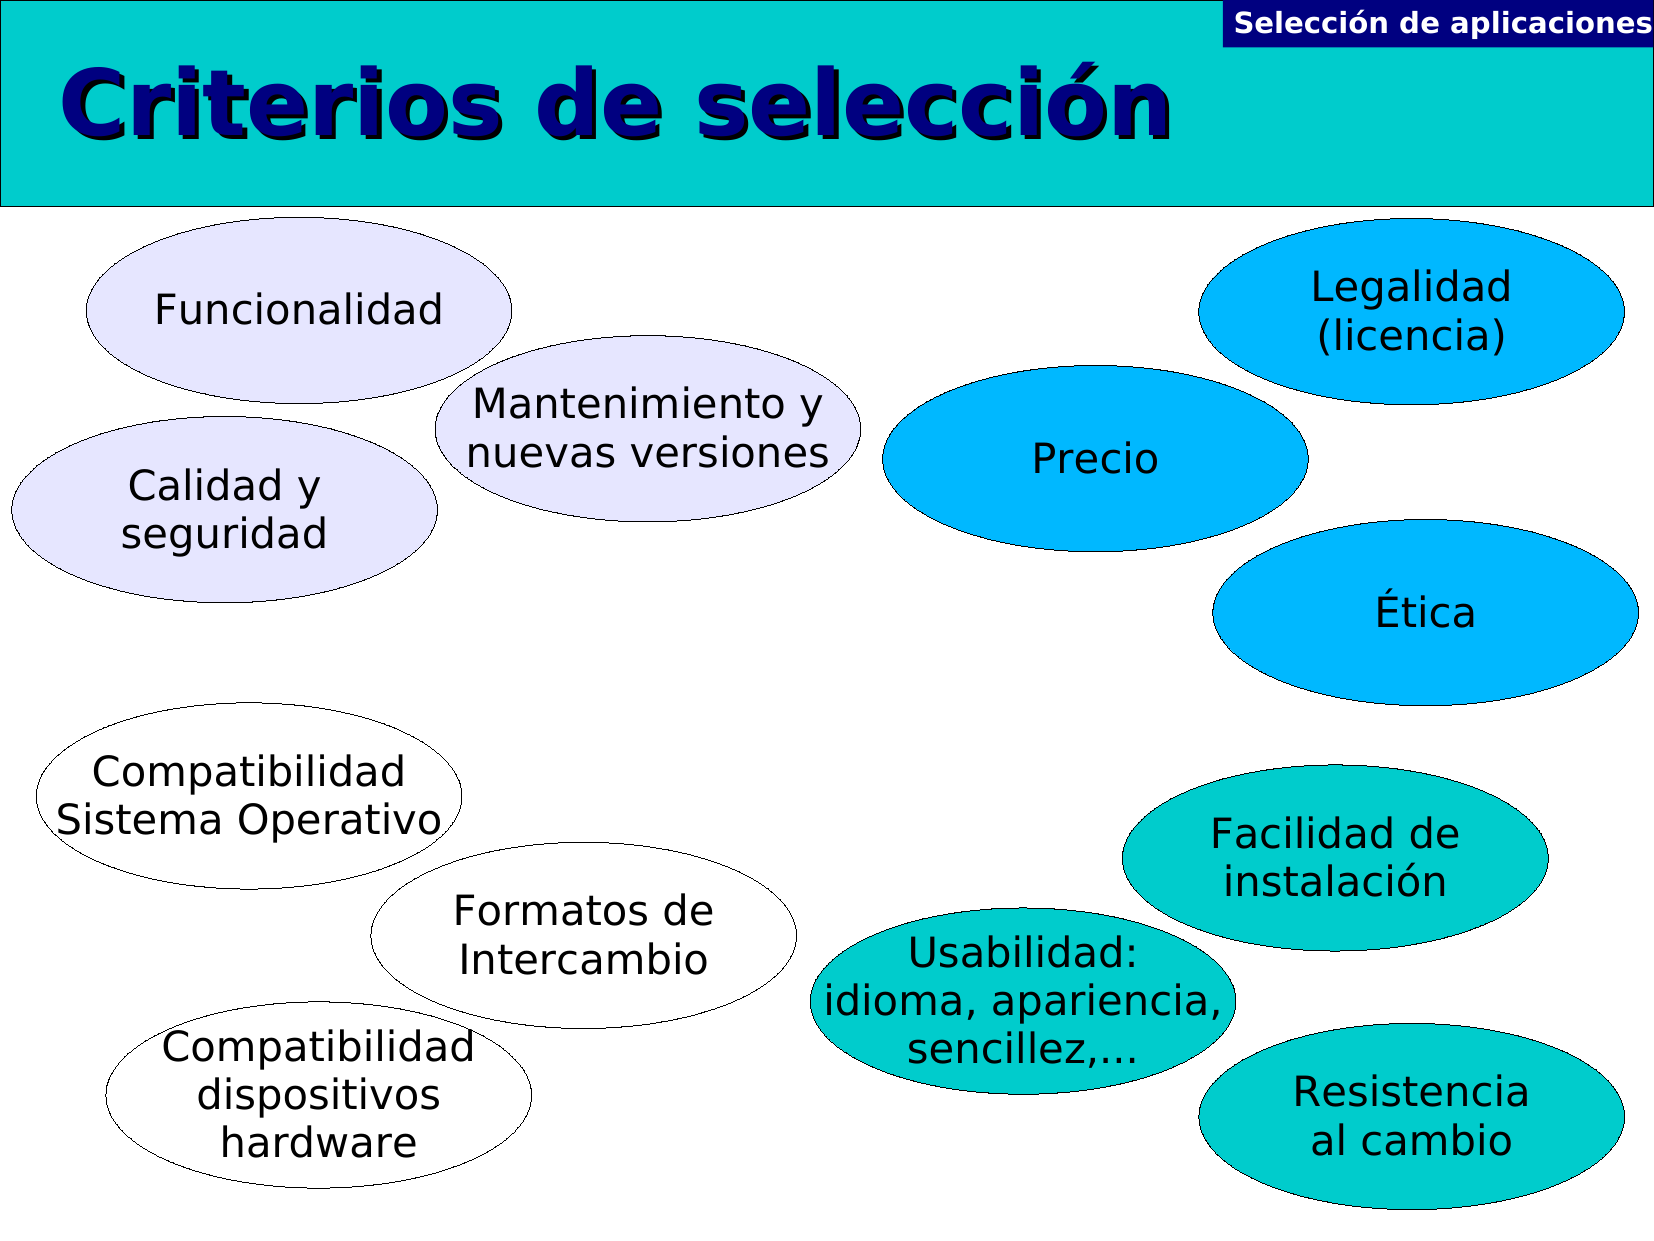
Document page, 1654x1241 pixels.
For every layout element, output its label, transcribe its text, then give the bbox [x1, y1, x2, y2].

text_box Mantenimiento y nuevas versiones [435, 335, 861, 522]
text_box Precio [882, 365, 1309, 552]
text_box Ética [1212, 519, 1639, 706]
text_box Usabilidad: idioma, apariencia, sencillez,... [810, 907, 1236, 1095]
text_box Resistencia al cambio [1198, 1023, 1625, 1210]
text_box Funcionalidad [86, 217, 512, 404]
title Criterios de selección [59, 14, 1654, 192]
text_box Selección de aplicaciones [1222, 0, 1654, 48]
text_box Formatos de Intercambio [370, 842, 797, 1029]
text_box Facilidad de instalación [1122, 764, 1549, 952]
text_box Compatibilidad Sistema Operativo [36, 702, 462, 890]
text_box Compatibilidad dispositivos hardware [105, 1001, 532, 1189]
text_box Calidad y seguridad [11, 416, 438, 603]
text_box Legalidad (licencia) [1198, 218, 1625, 405]
